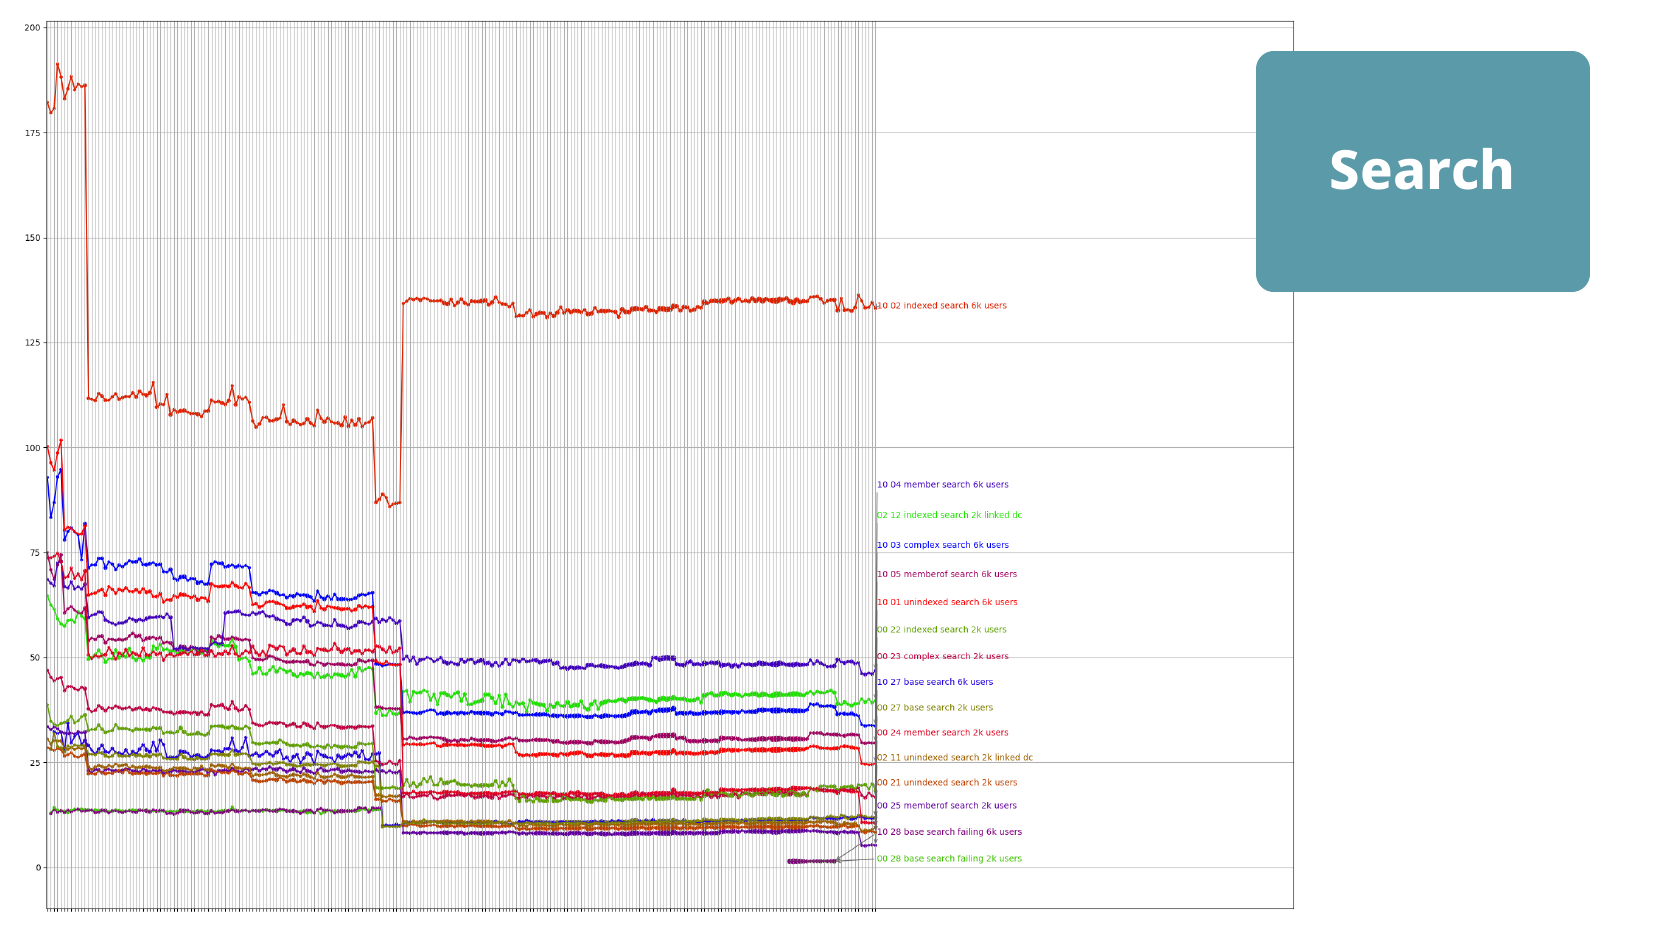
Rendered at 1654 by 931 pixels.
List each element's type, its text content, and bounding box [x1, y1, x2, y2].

text_box Search [1273, 68, 1573, 275]
picture [15, 9, 1304, 912]
